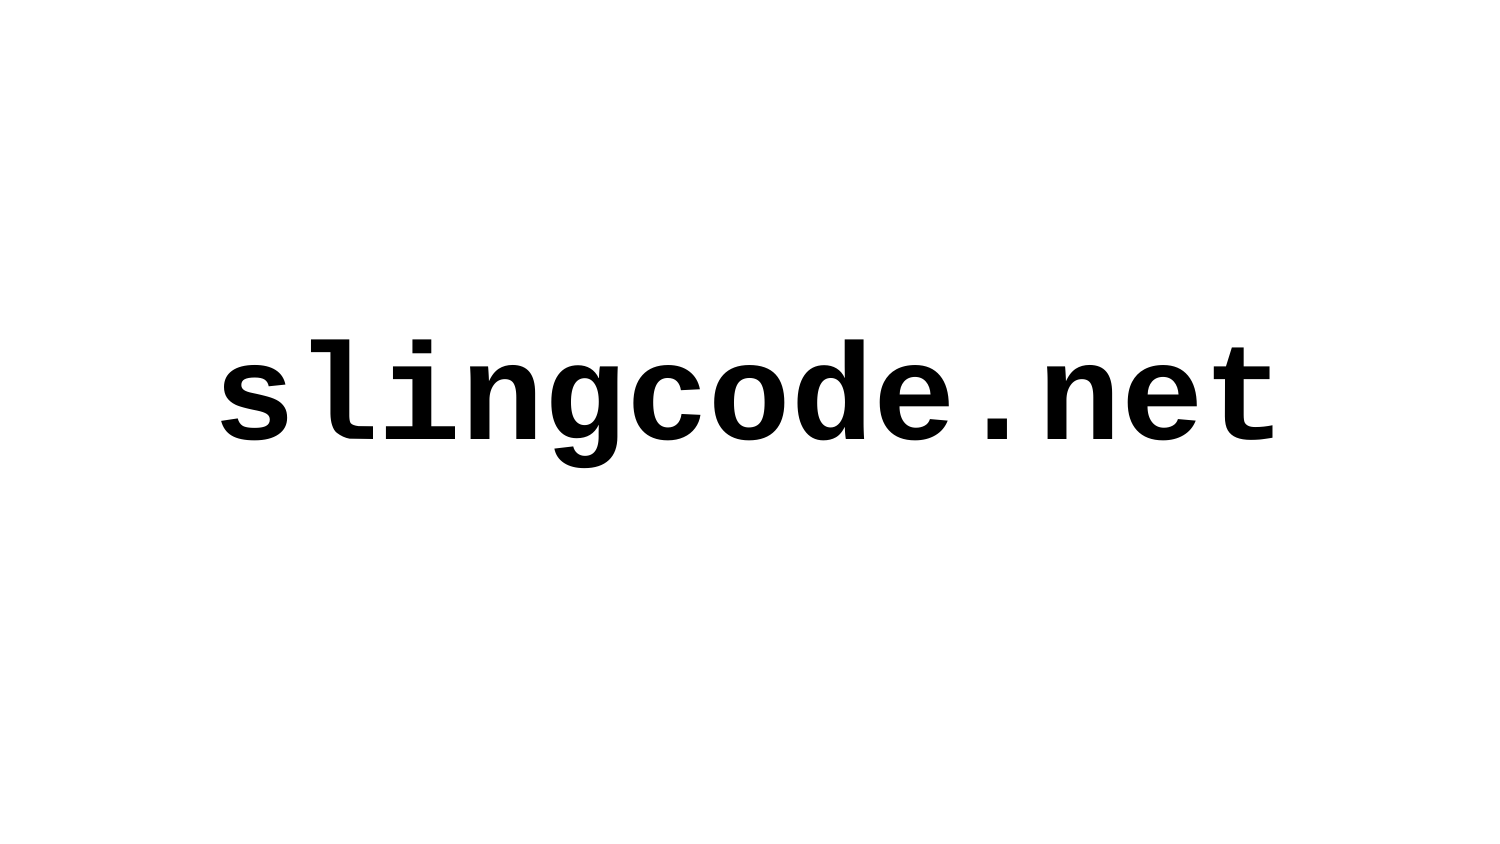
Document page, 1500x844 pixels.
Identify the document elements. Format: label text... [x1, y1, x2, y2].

title slingcode.net [51, 53, 1449, 496]
